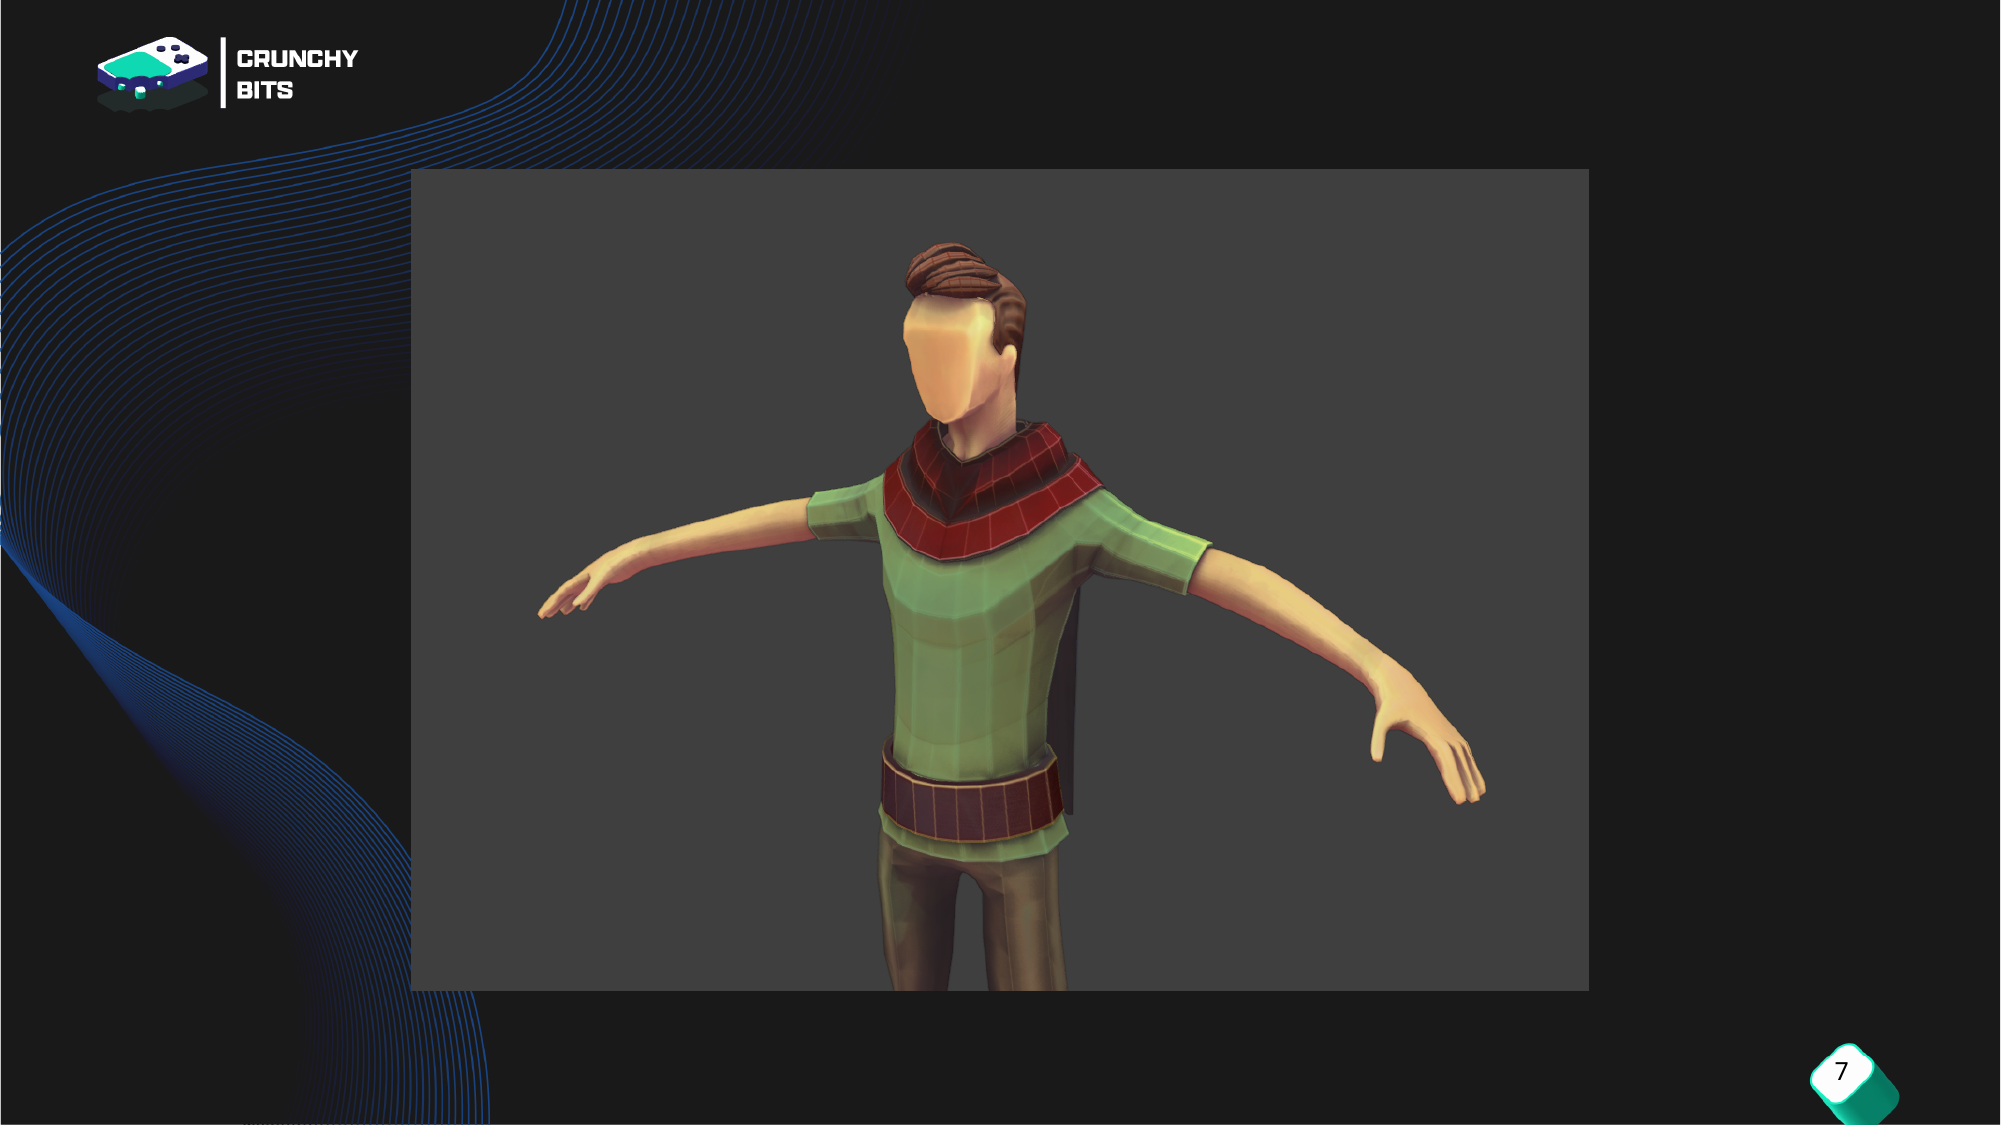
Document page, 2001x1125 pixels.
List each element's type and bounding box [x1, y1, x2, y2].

text_box [1789, 1042, 1894, 1103]
picture [411, 169, 1589, 991]
